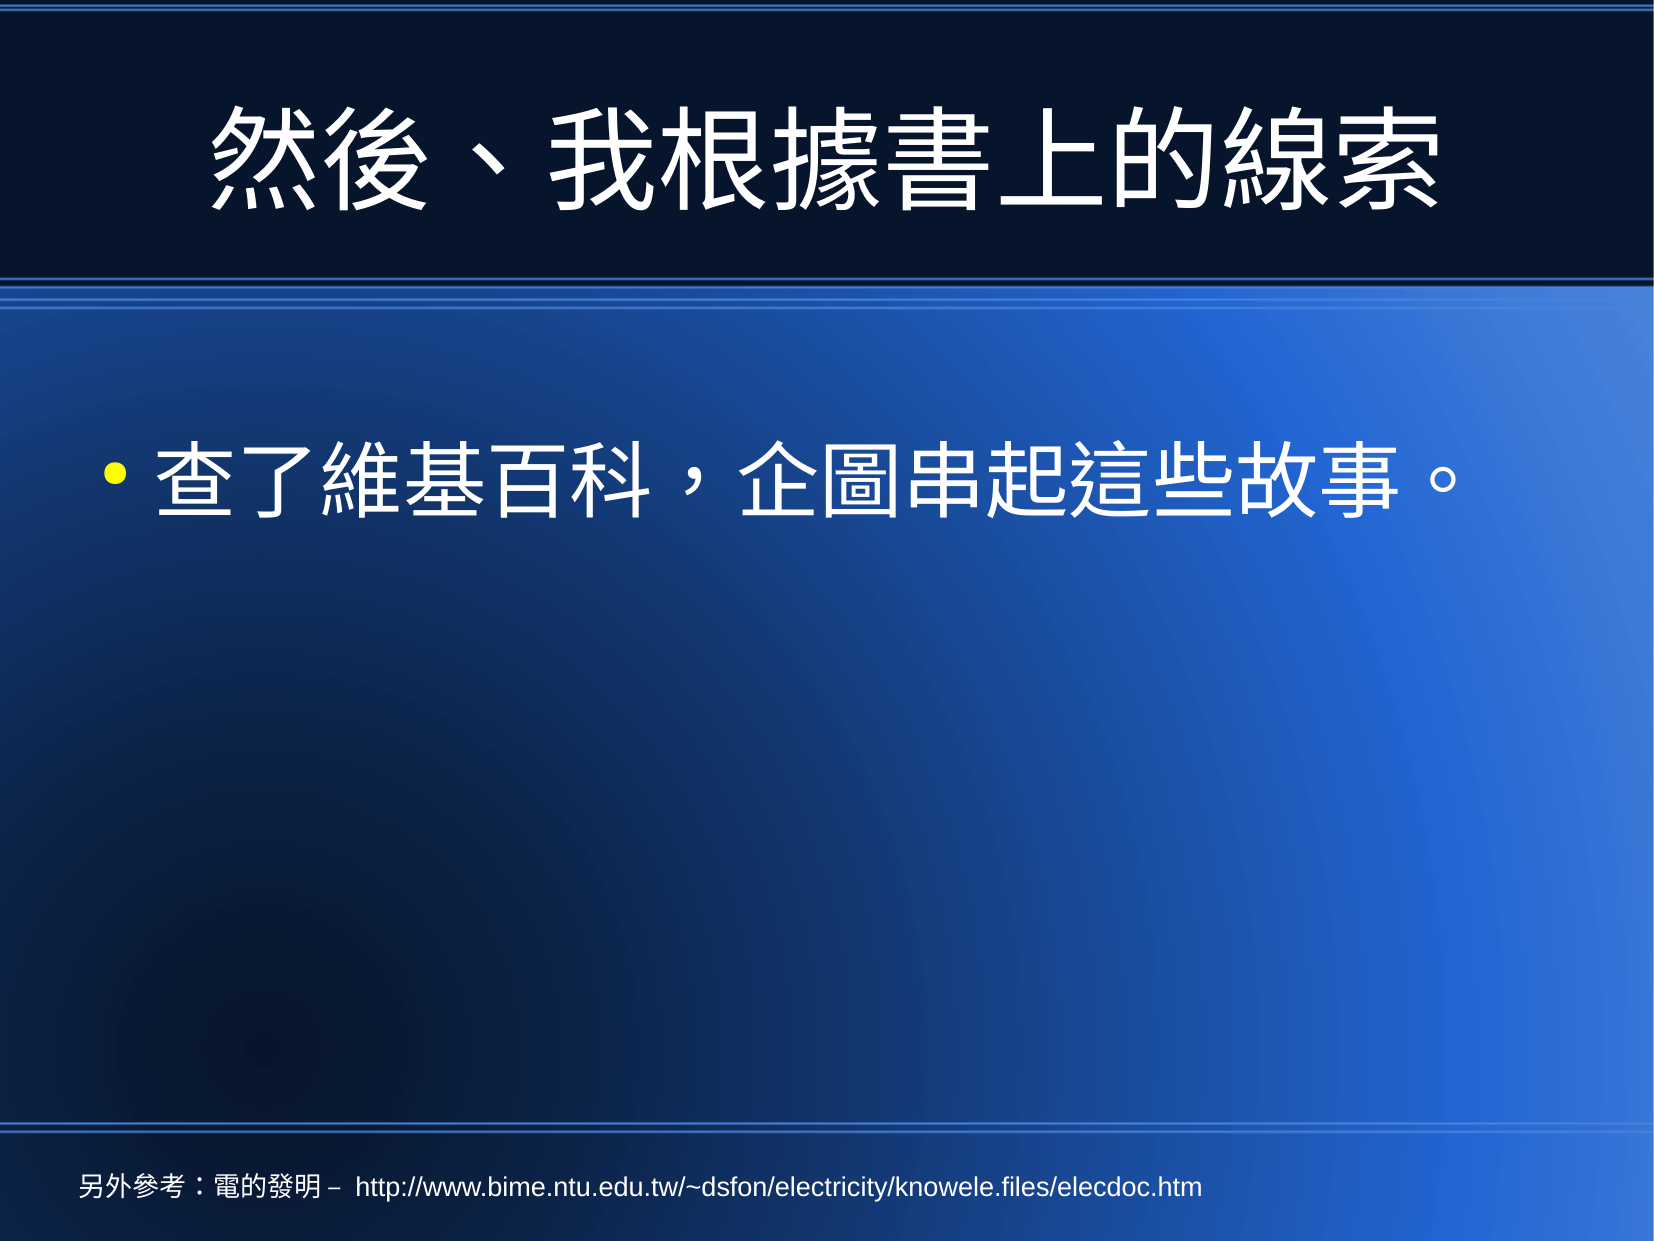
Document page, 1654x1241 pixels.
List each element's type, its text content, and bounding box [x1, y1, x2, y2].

list 查了維基百科，企圖串起這些故事。 [82, 355, 1571, 1157]
picture [0, 0, 1654, 1241]
text_box 另外參考：電的發明 – http://www.bime.ntu.edu.tw/~dsfon/electricity/knowele.files/elecdoc.htm [63, 1157, 1607, 1241]
title 然後、我根據書上的線索 [82, 49, 1571, 257]
